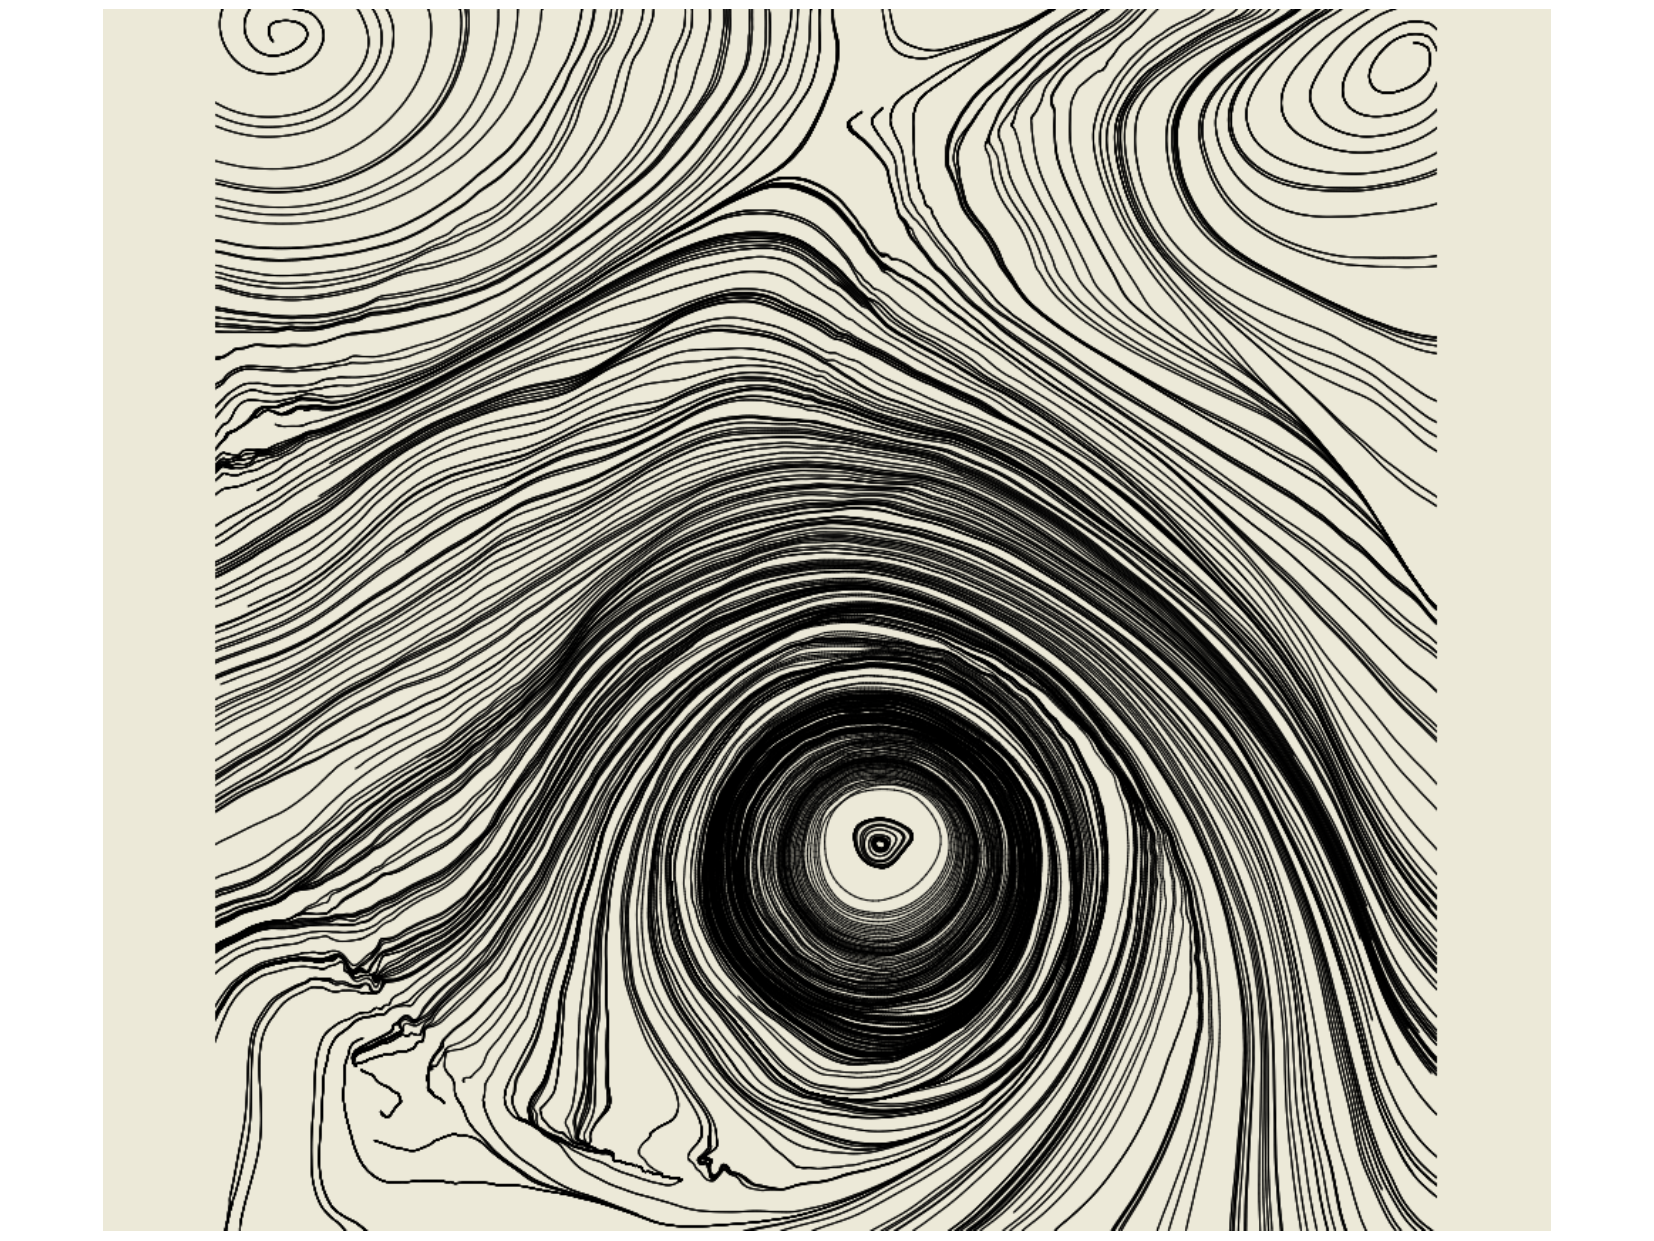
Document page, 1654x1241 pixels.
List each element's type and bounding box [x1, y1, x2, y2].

picture [103, 9, 1551, 1231]
